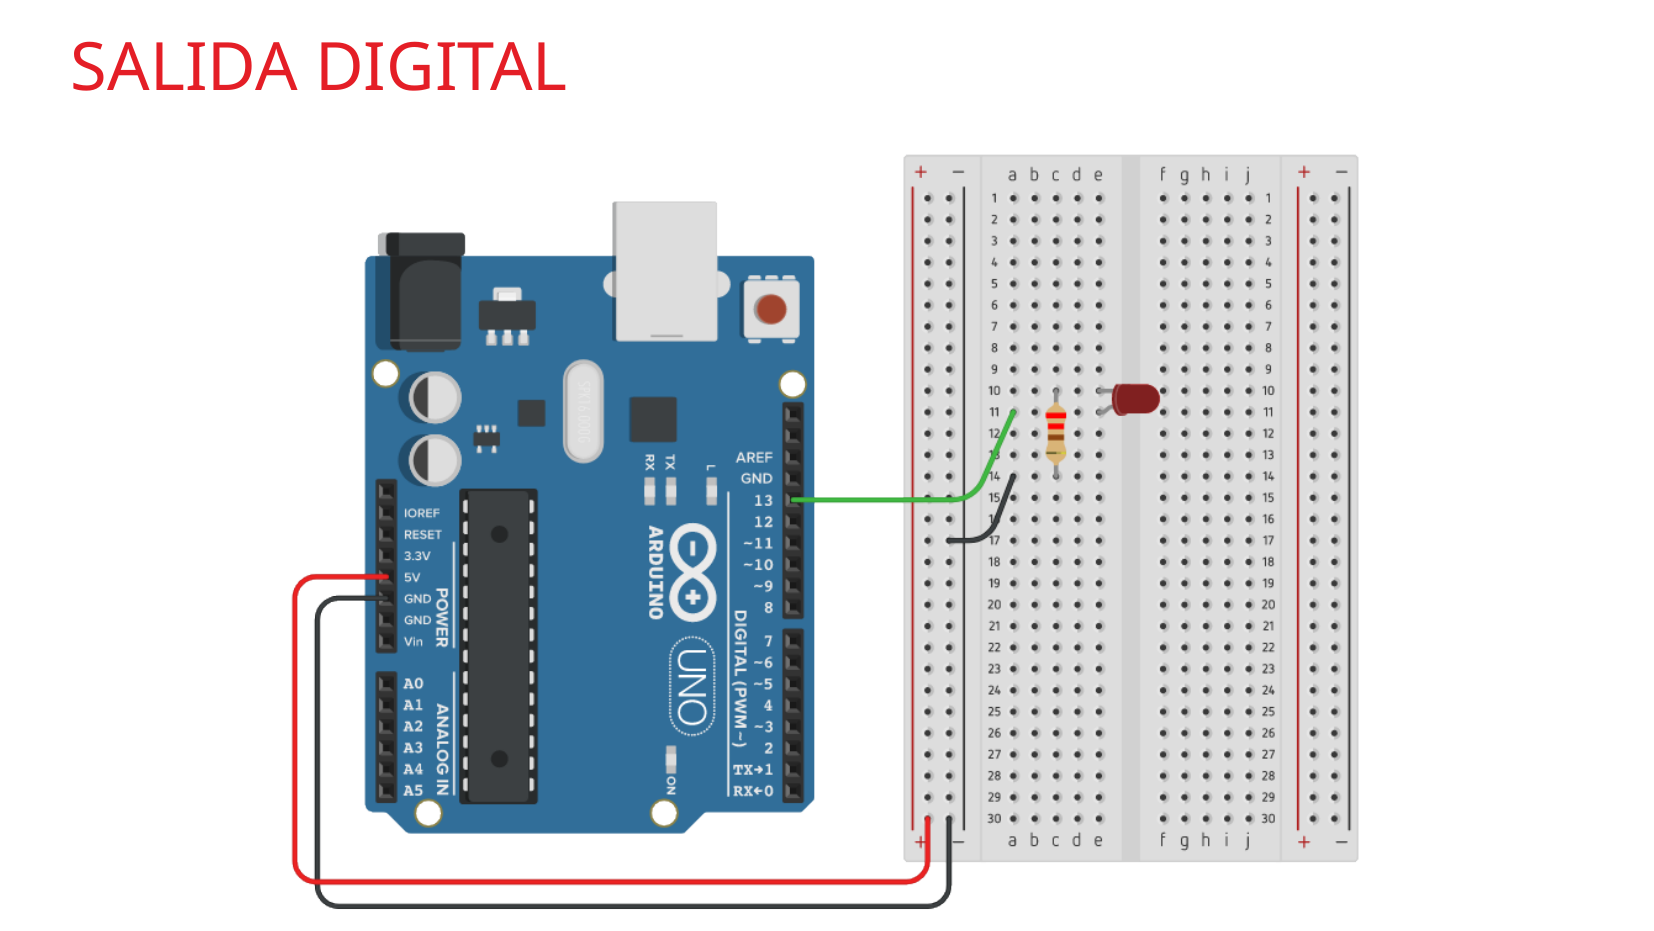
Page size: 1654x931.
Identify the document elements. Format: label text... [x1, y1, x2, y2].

title SALIDA DIGITAL [70, 11, 1347, 118]
picture [278, 141, 1376, 924]
